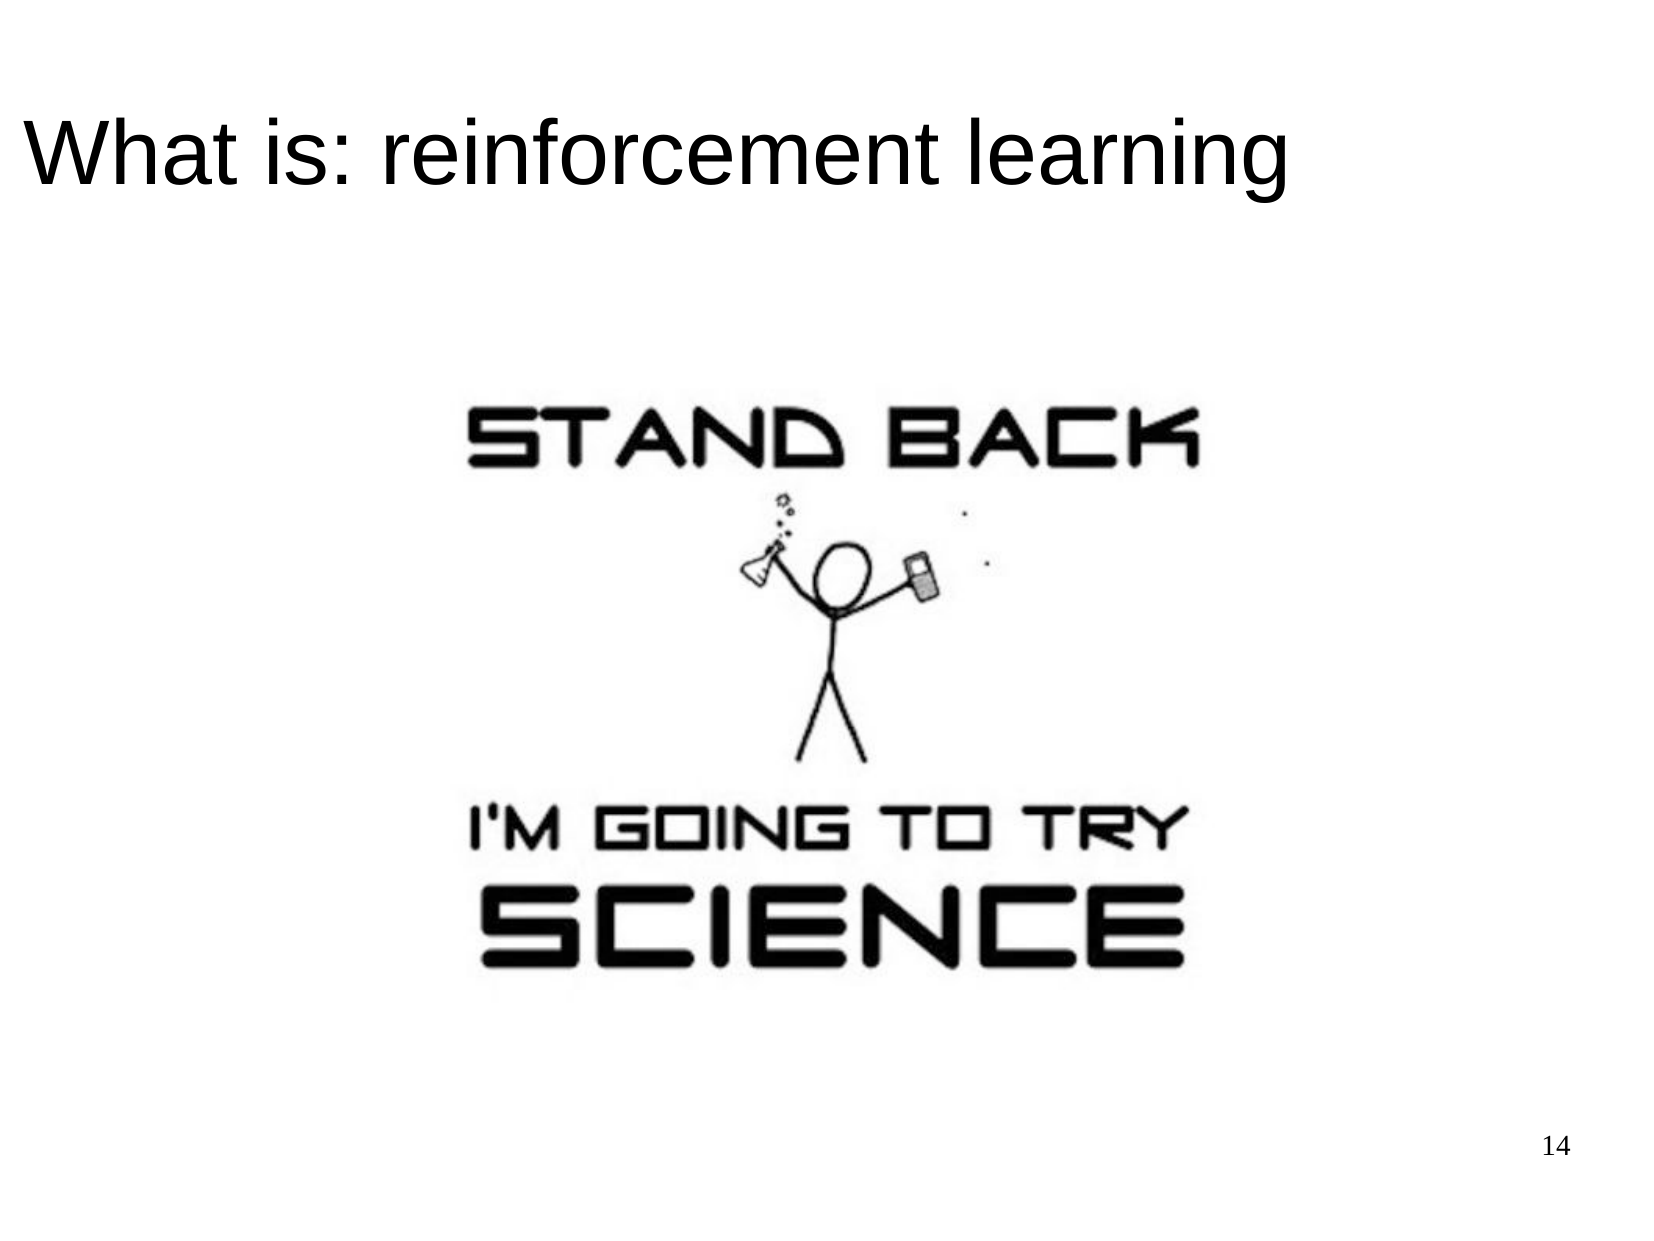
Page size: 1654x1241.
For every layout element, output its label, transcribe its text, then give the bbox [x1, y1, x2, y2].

picture [201, 339, 1452, 1043]
title What is: reinforcement learning [23, 49, 1512, 257]
